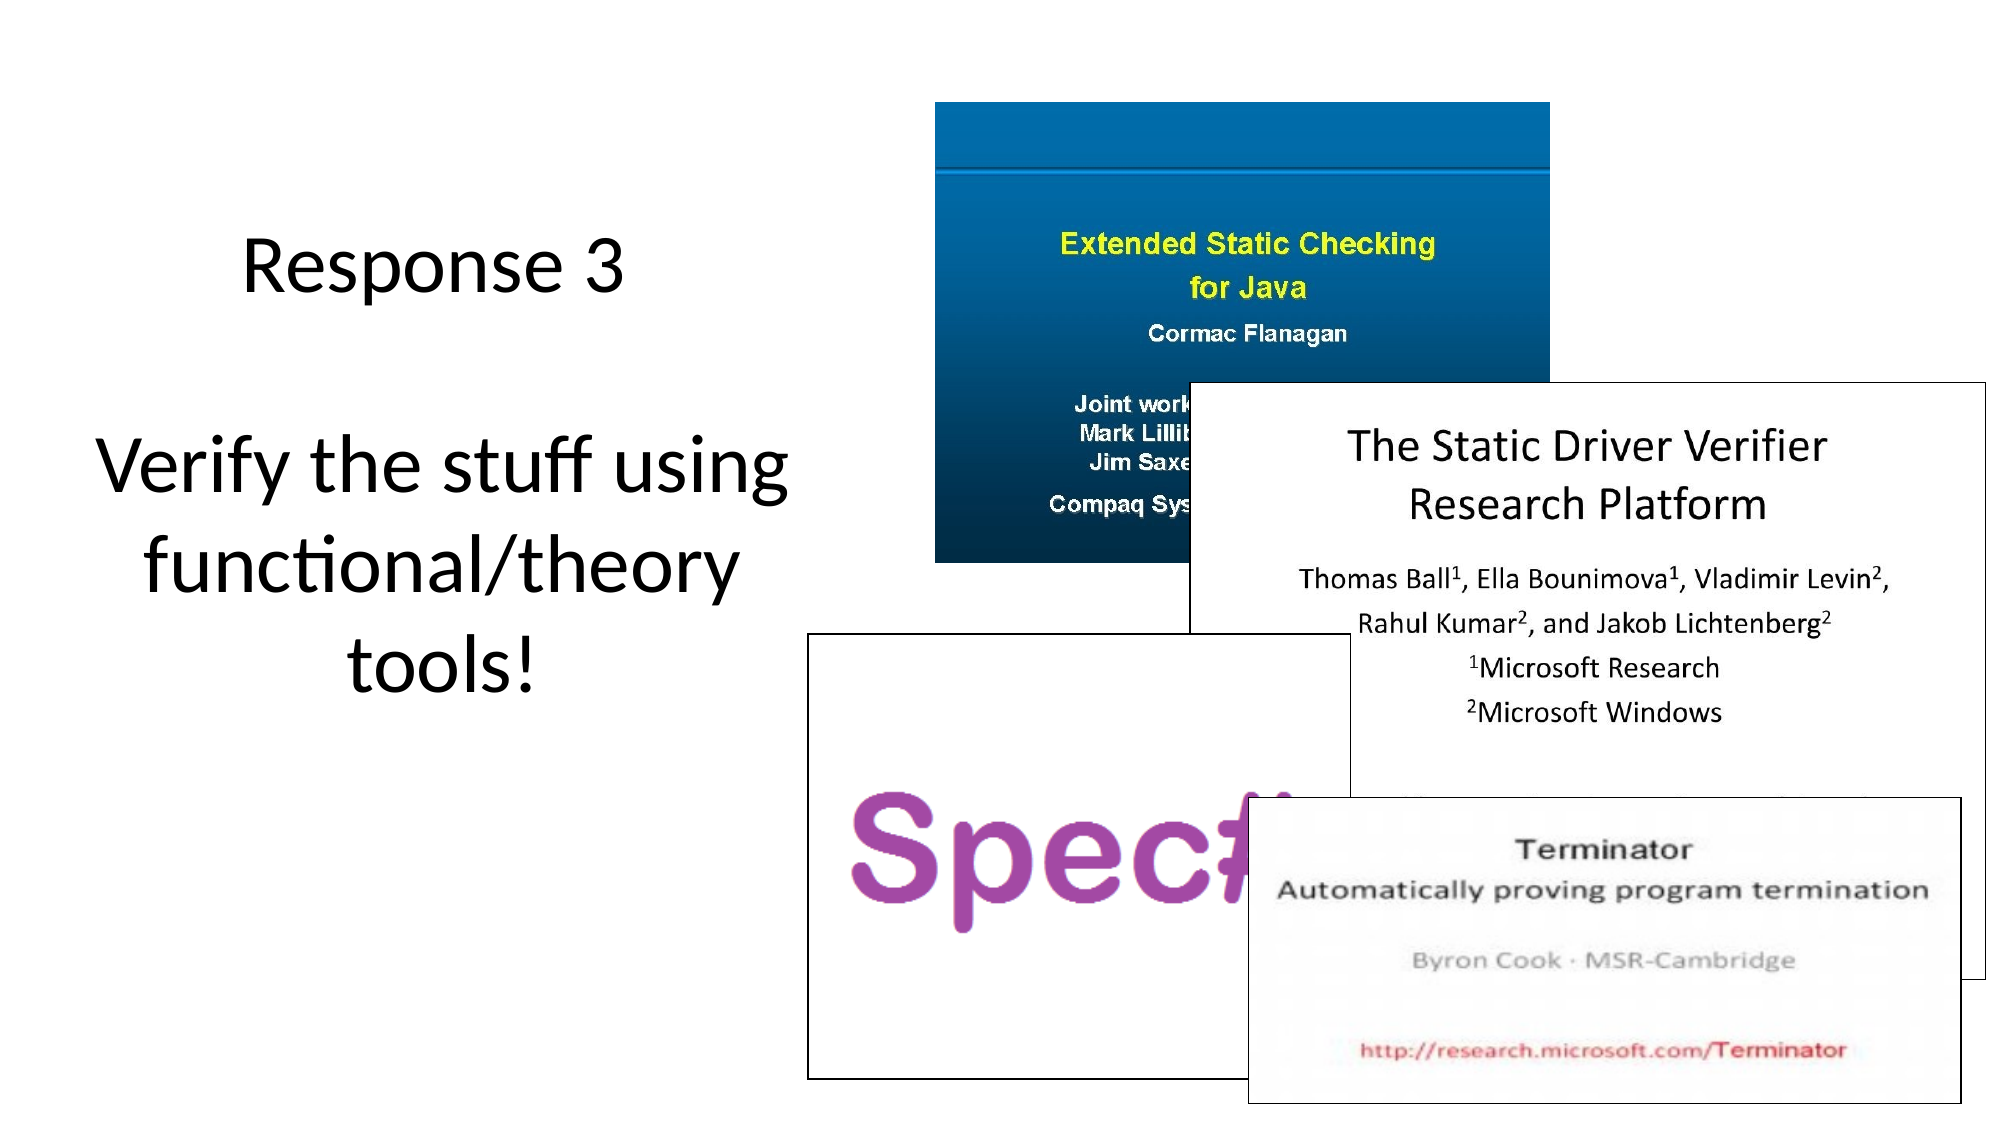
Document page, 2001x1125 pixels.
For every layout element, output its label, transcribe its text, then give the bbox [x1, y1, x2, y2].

text_box Response 3 Verify the stuff using functional/theory tools! [77, 201, 809, 1025]
picture [1190, 383, 1985, 979]
picture [935, 102, 1550, 563]
picture [1249, 798, 1961, 1103]
picture [808, 634, 1350, 1079]
